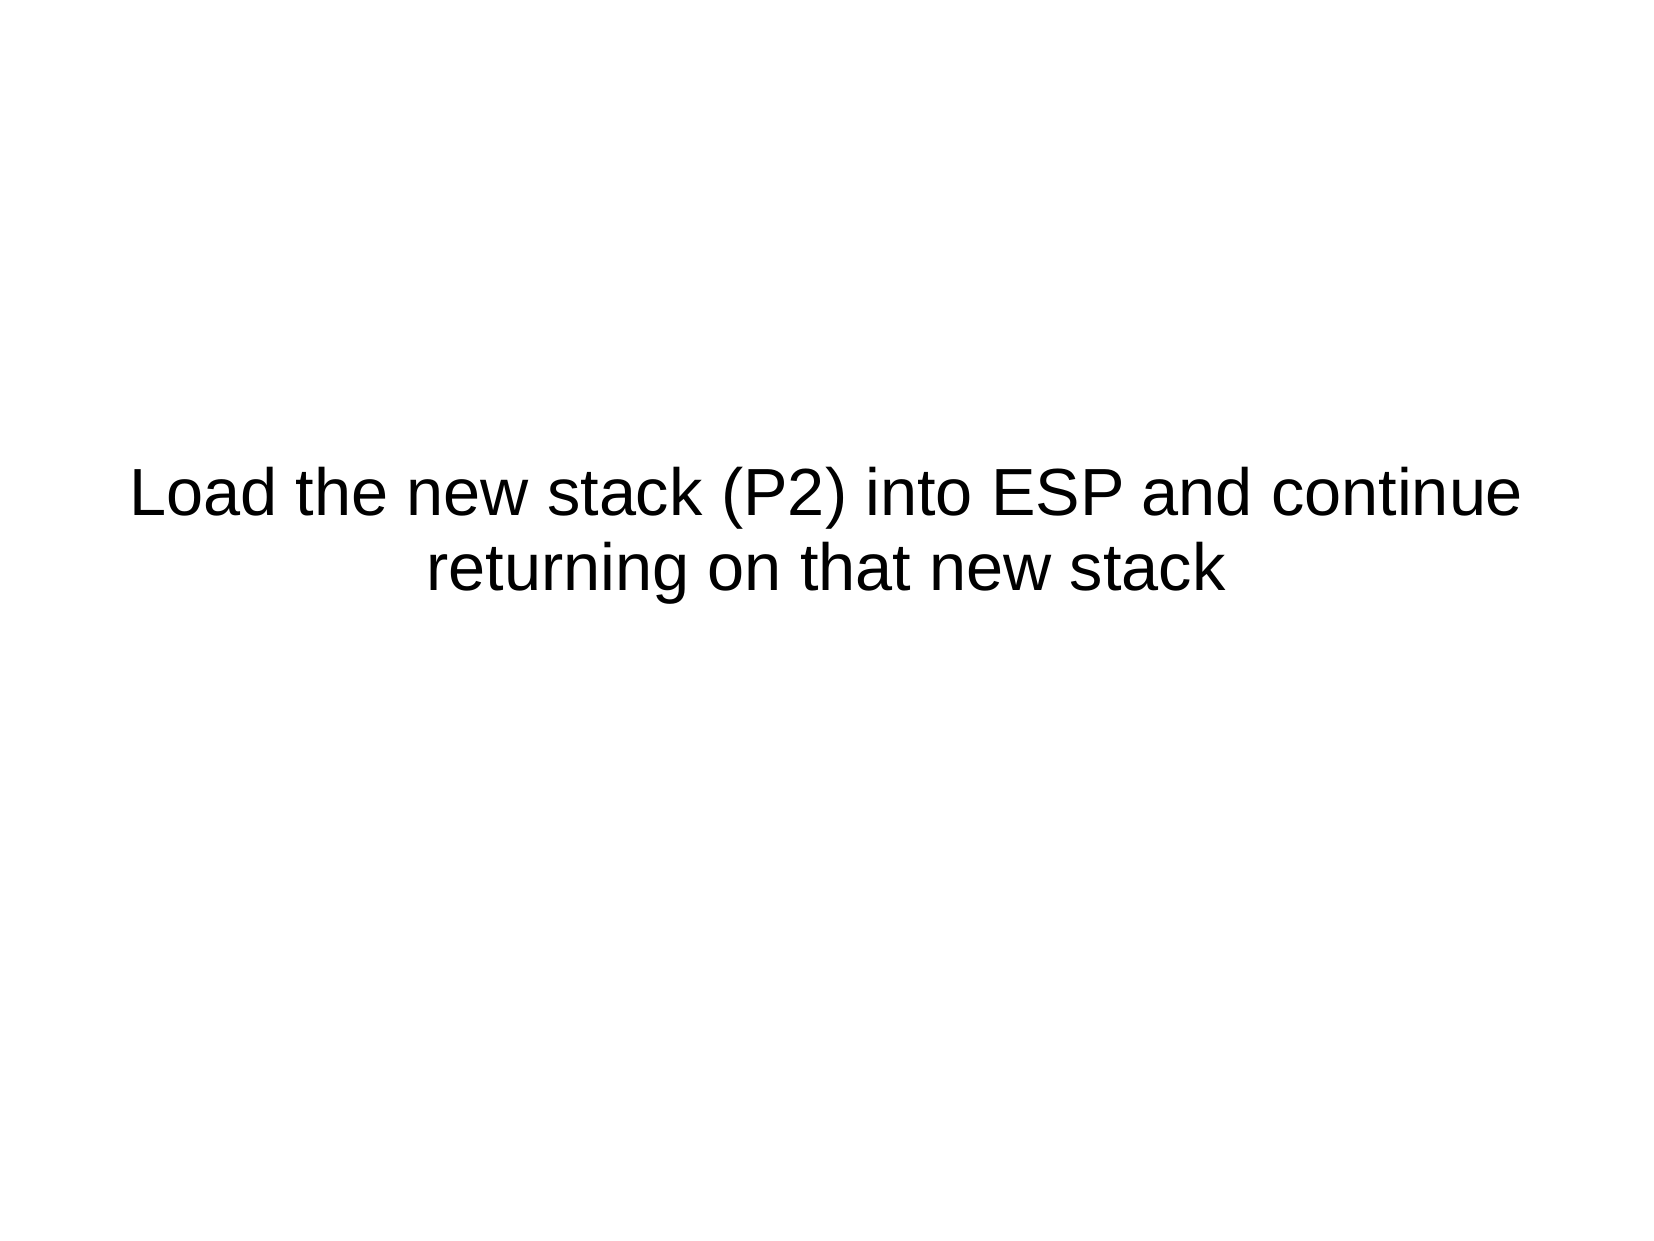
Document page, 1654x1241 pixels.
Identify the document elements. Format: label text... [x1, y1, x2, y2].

subtitle Load the new stack (P2) into ESP and continue returning on that new stack [82, 49, 1571, 1010]
